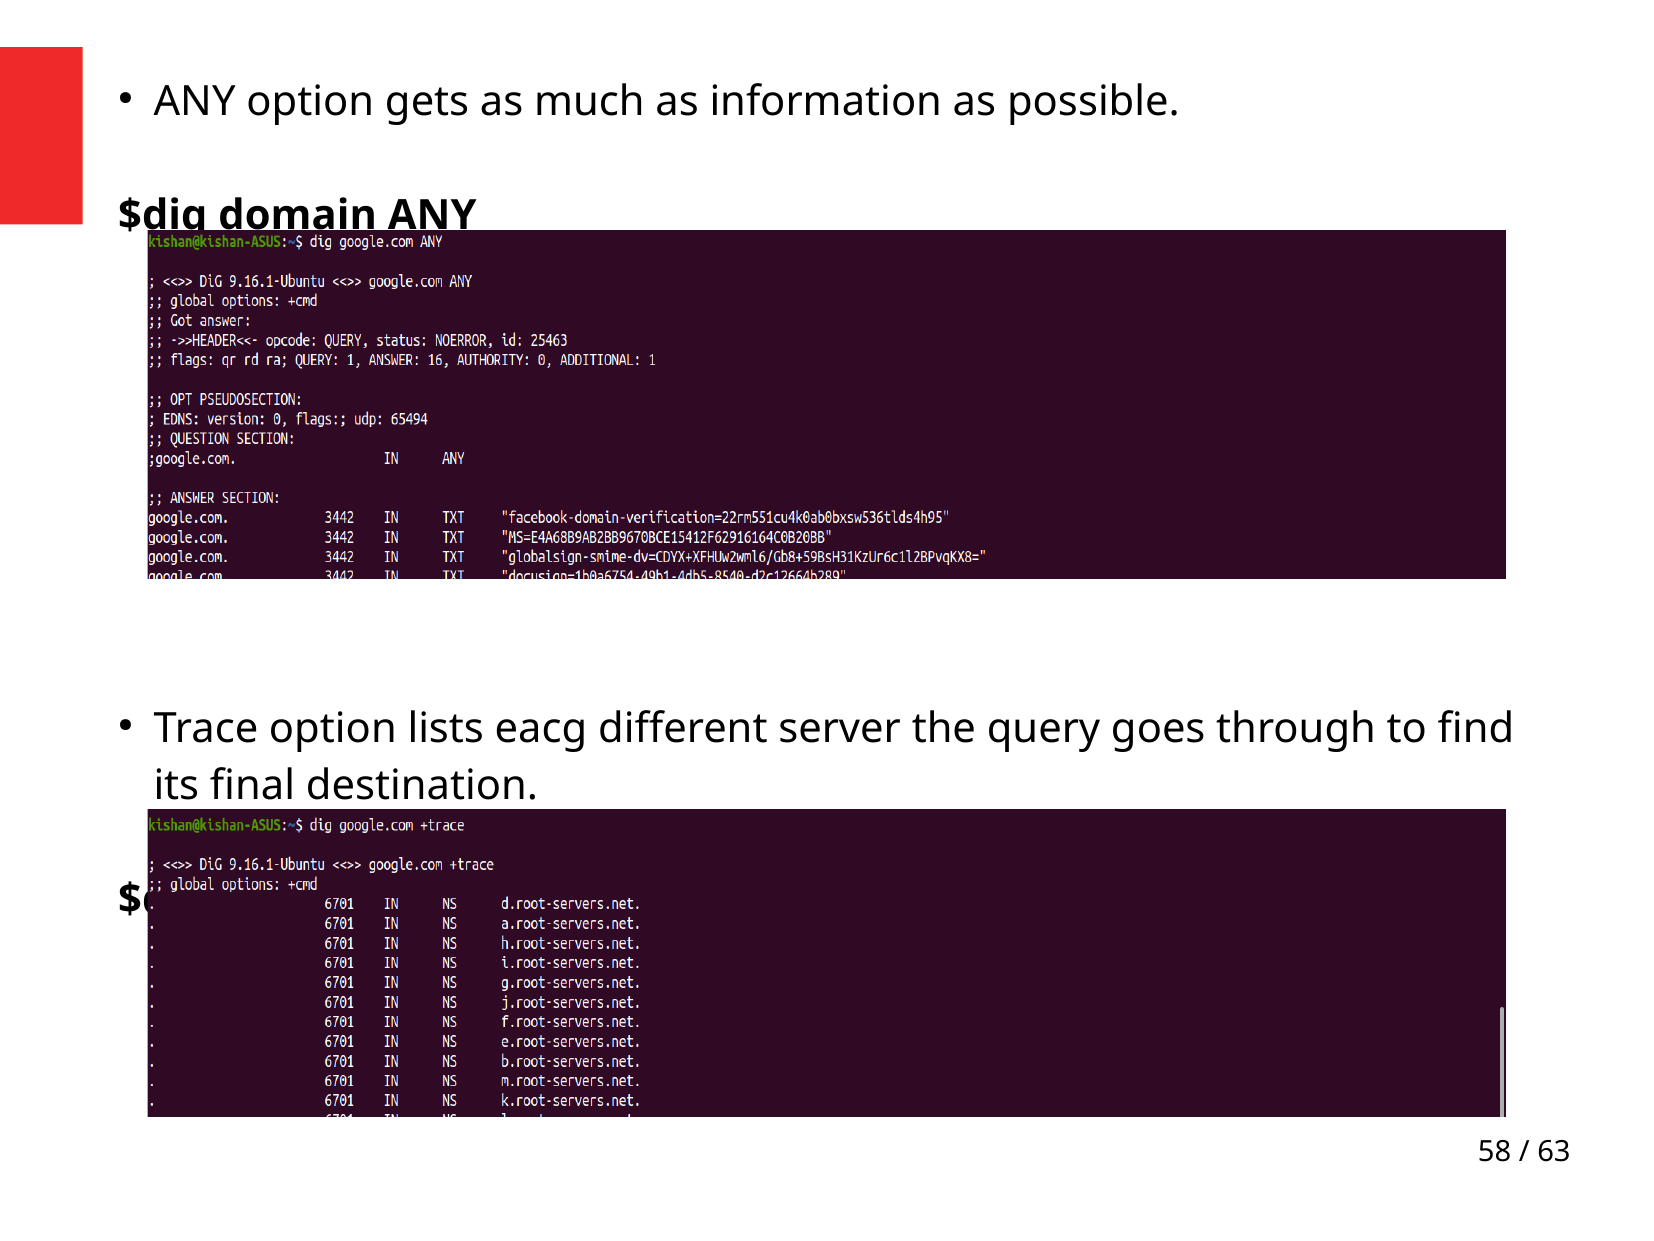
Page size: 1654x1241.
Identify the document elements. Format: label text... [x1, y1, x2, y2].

subtitle ANY option gets as much as information as possible. $dig domain ANY Trace option lists eacg different server the query goes through to find its final destination. $dig domain +trace [118, 70, 1536, 1241]
picture [147, 230, 1506, 579]
picture [147, 809, 1506, 1117]
